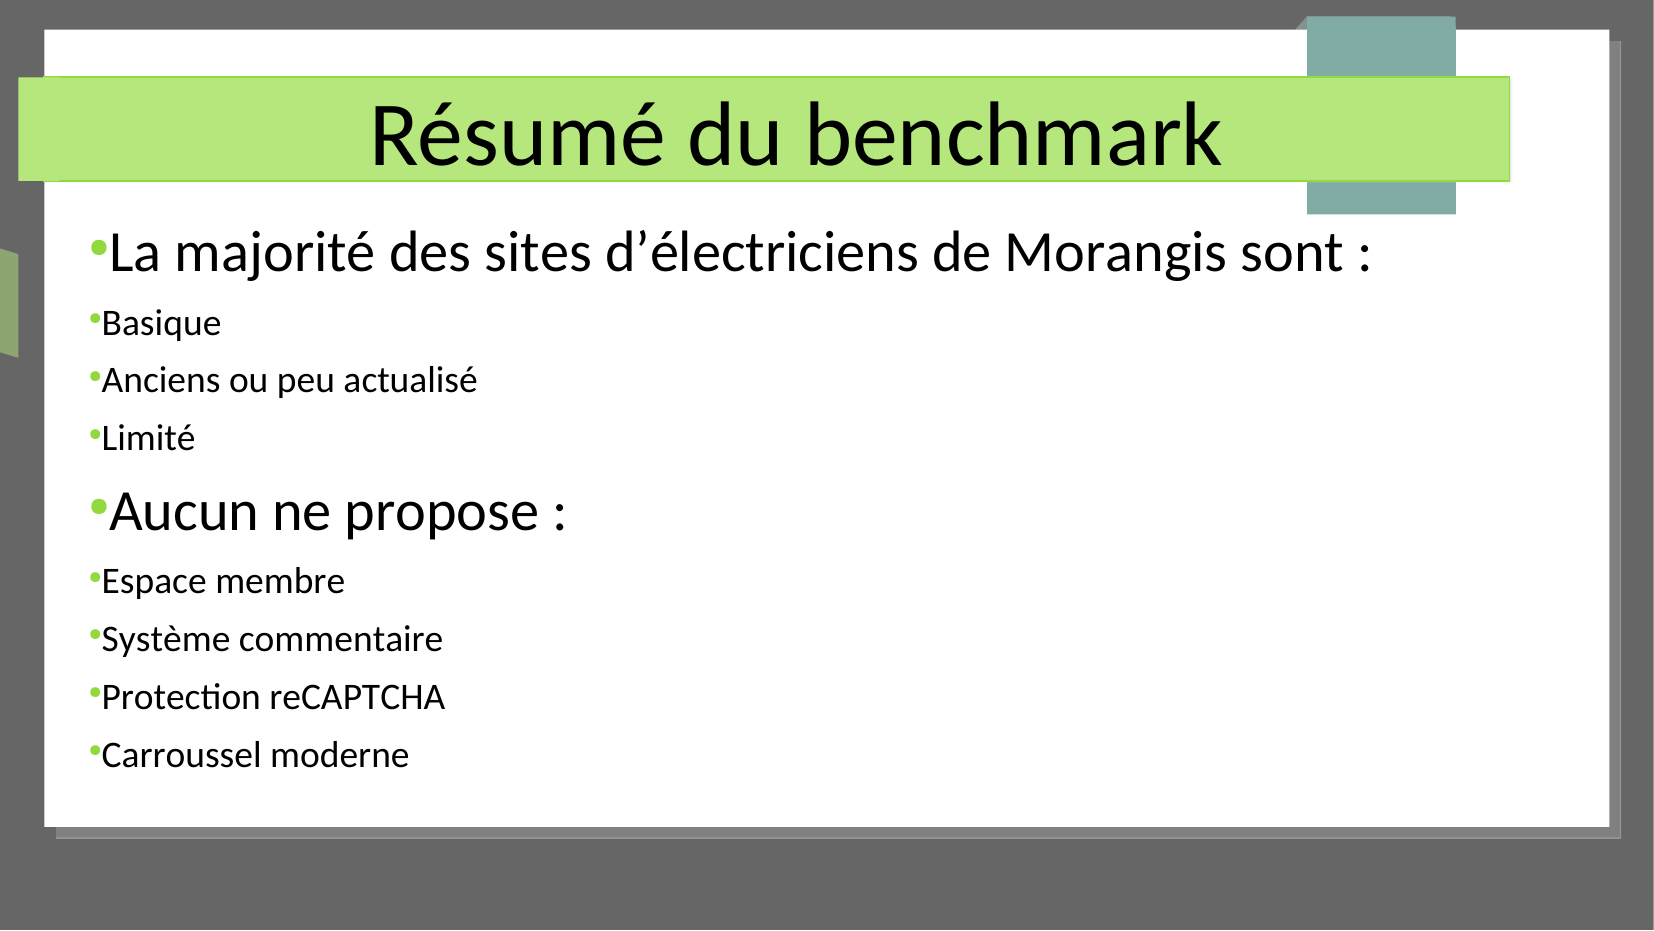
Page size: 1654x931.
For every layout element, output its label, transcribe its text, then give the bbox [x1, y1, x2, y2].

list La majorité des sites d’électriciens de Morangis sont : Basique Anciens ou peu actualisé Limité Aucun ne propose : Espace membre Système commentaire Protection reCAPTCHA Carroussel moderne [88, 221, 1565, 813]
title Résumé du benchmark [88, 73, 1506, 178]
